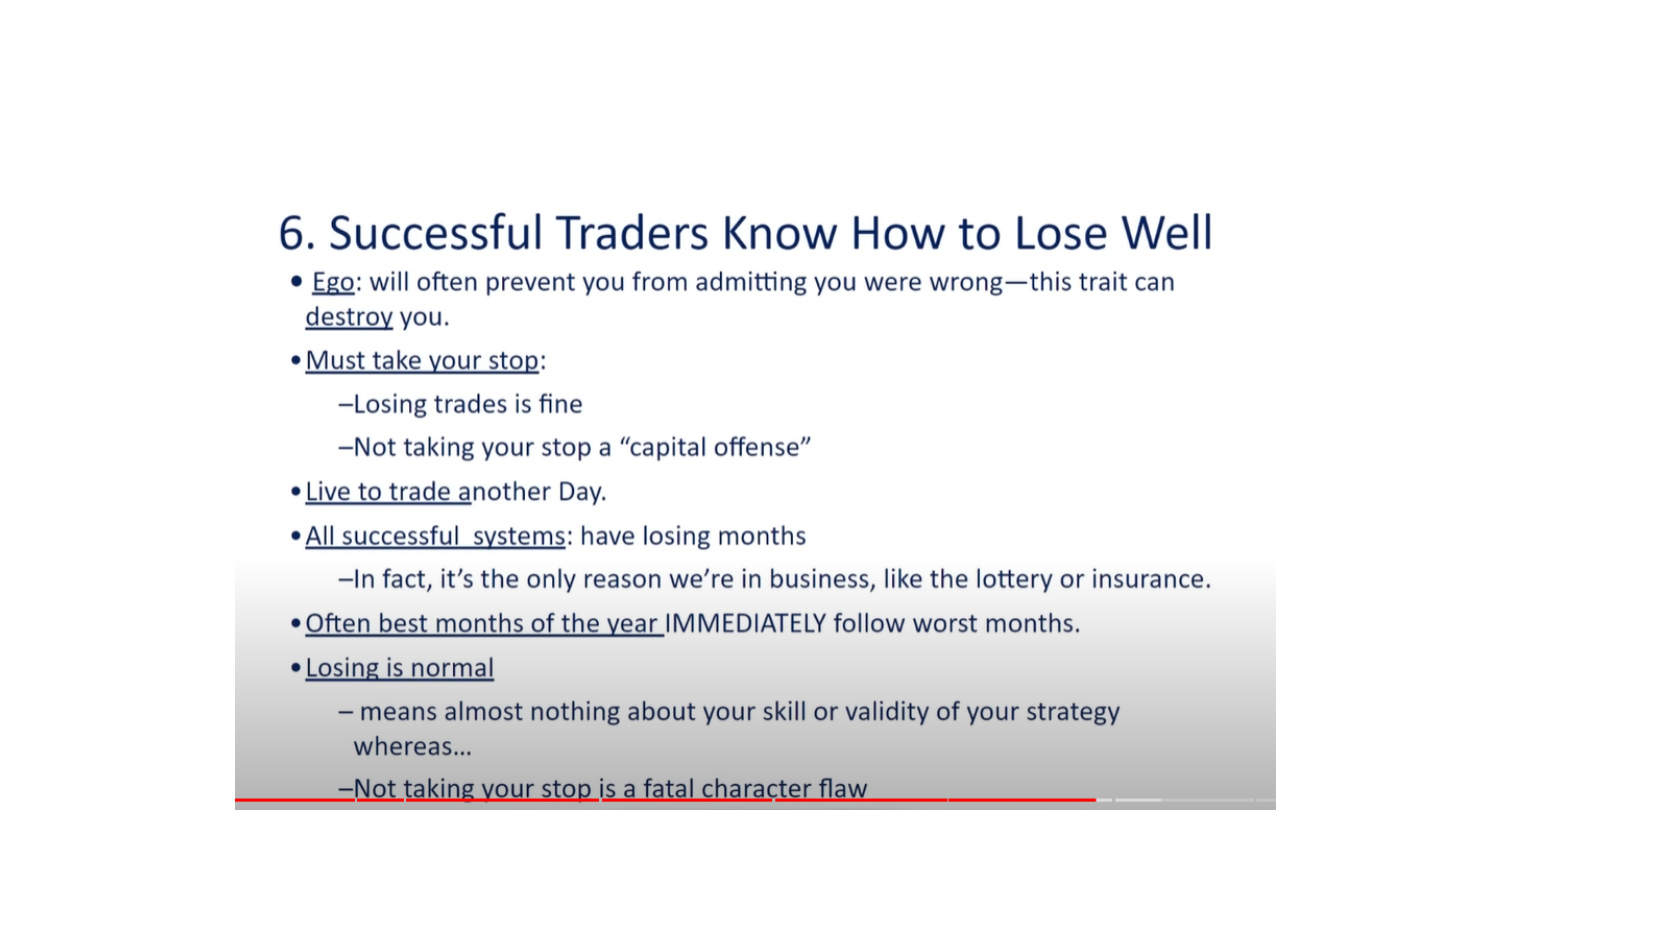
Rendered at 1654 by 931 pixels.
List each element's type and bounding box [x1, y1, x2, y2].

picture [235, 187, 1276, 810]
